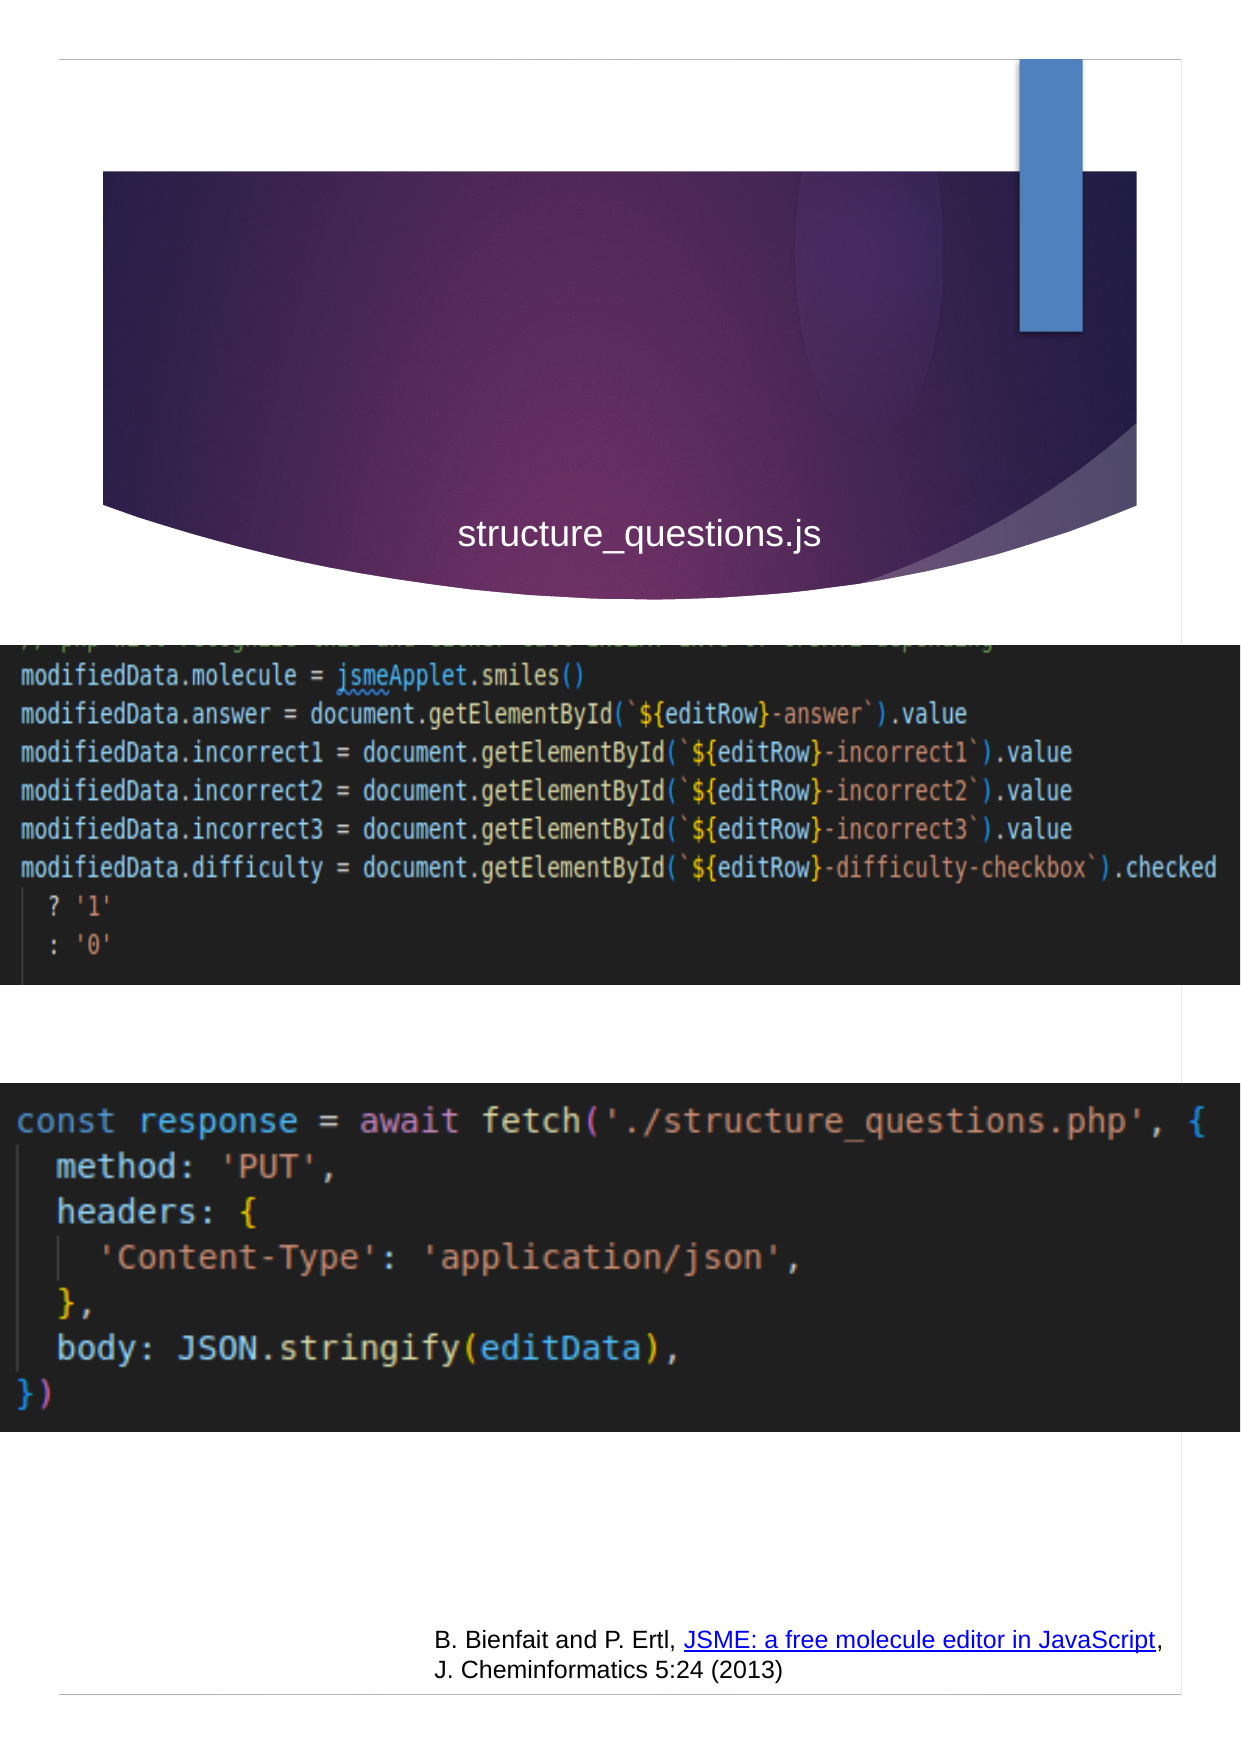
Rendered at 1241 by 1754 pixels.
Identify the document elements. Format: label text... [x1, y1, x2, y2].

picture [103, 172, 1136, 585]
picture [0, 645, 1241, 986]
picture [0, 1083, 1241, 1432]
text_box structure_questions.js [442, 501, 916, 602]
text_box B. Bienfait and P. Ertl, JSME: a free molecule editor in JavaScript, J. Cheminformatics 5:24 (2013) [419, 1616, 1181, 1692]
